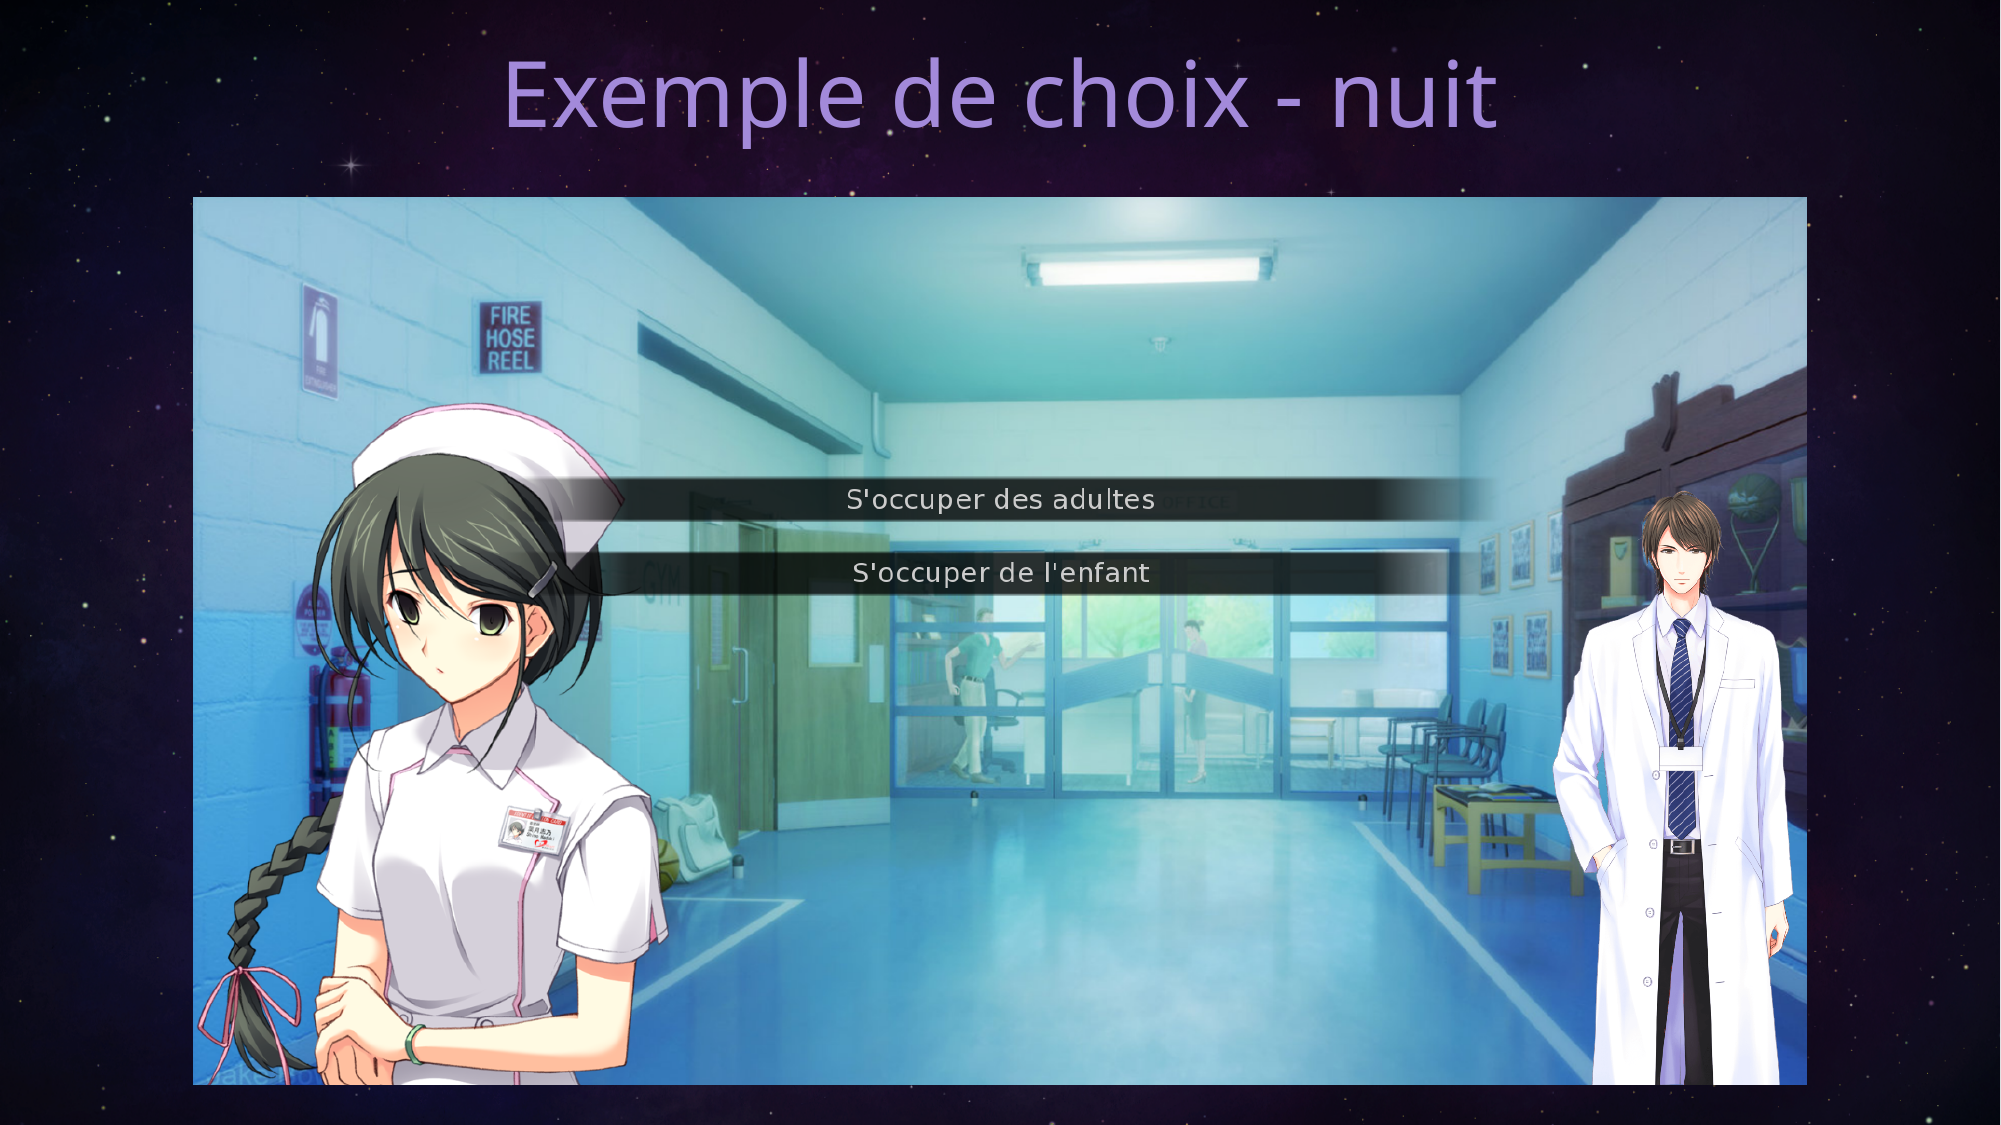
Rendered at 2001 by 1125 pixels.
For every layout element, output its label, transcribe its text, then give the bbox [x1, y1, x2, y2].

picture [193, 197, 1807, 1085]
title Exemple de choix - nuit [137, 22, 1863, 174]
